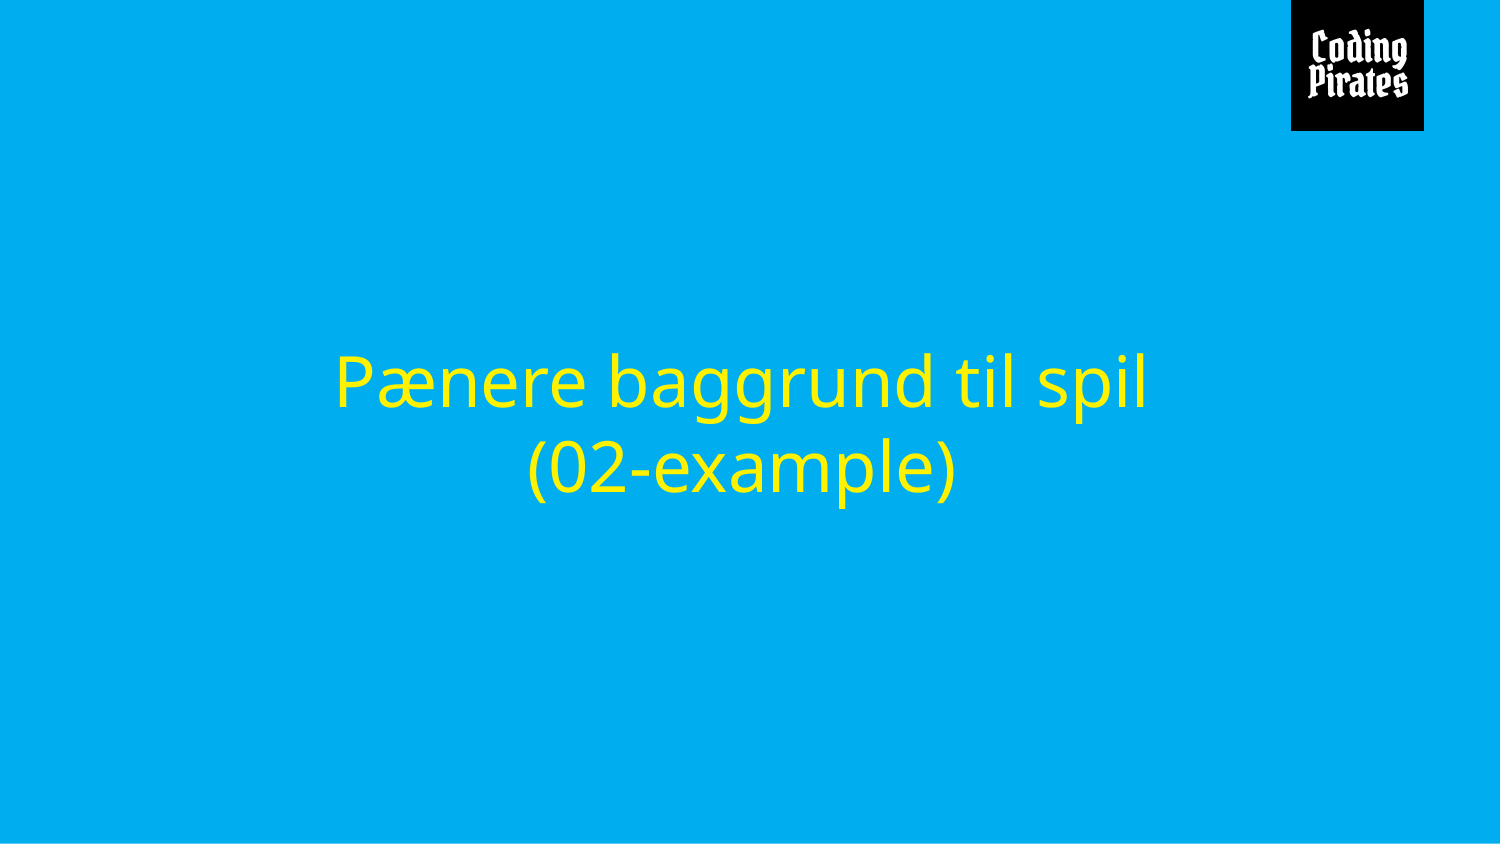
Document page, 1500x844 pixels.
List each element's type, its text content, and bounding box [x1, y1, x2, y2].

title Pænere baggrund til spil (02-example) [12, 352, 1472, 491]
picture [1292, 0, 1423, 130]
